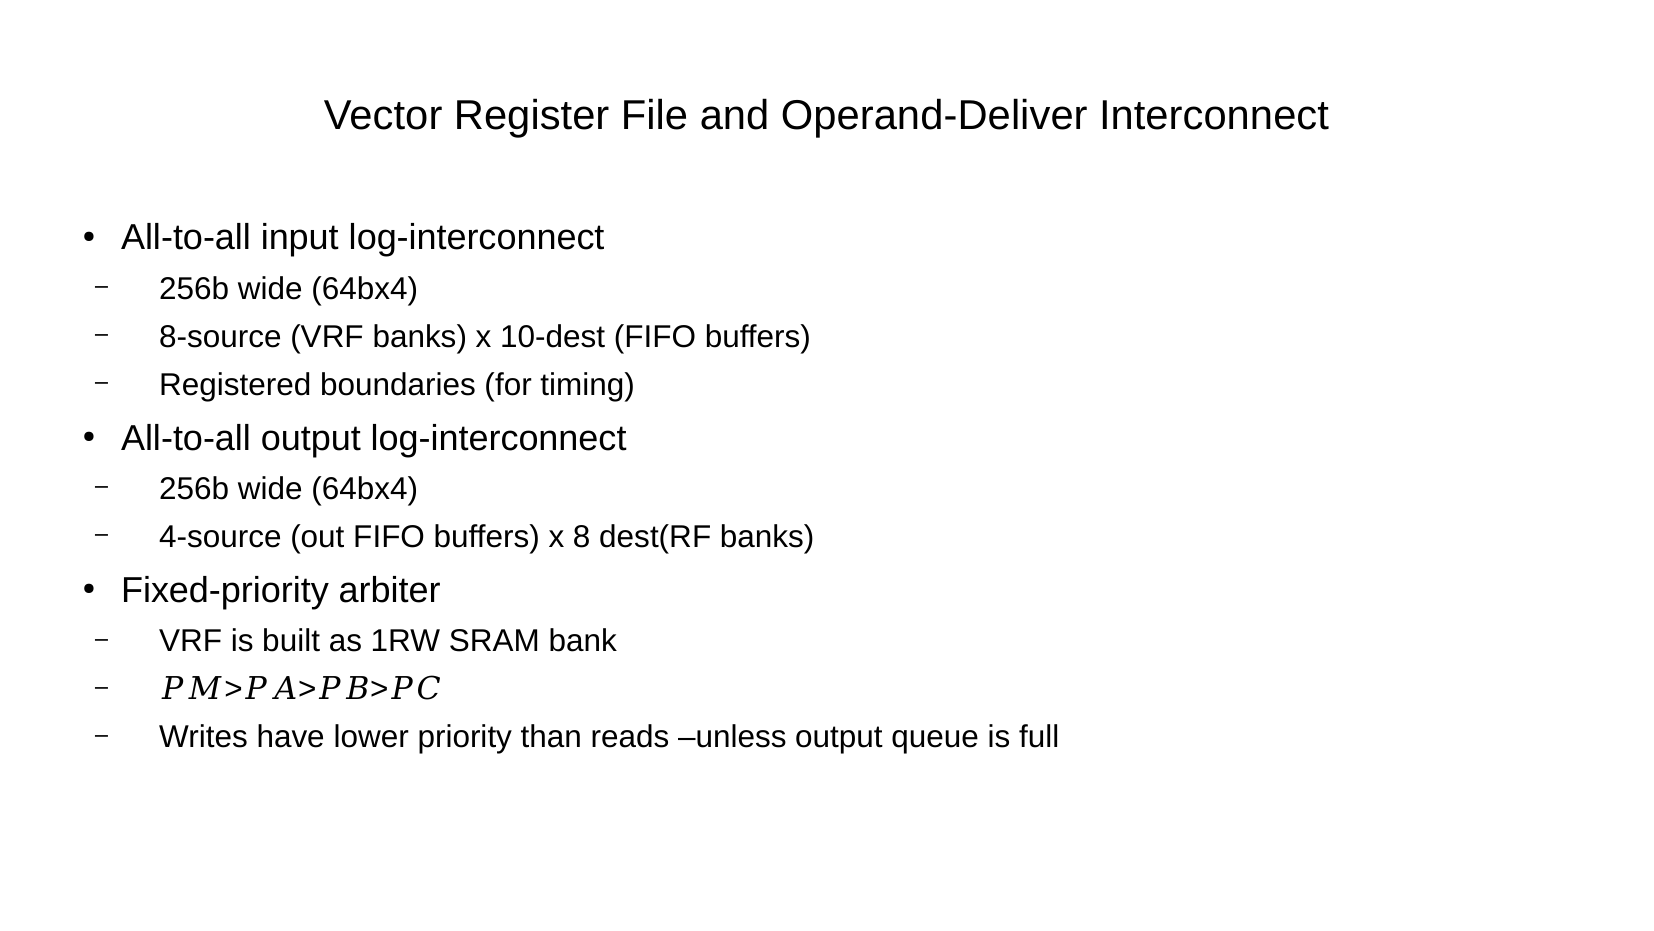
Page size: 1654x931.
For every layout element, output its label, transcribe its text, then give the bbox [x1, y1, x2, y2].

list All-to-all input log-interconnect 256b wide (64bx4) 8-source (VRF banks) x 10-dest (FIFO buffers) Registered boundaries (for timing) All-to-all output log-interconnect 256b wide (64bx4) 4-source (out FIFO buffers) x 8 dest(RF banks) Fixed-priority arbiter VRF is built as 1RW SRAM bank 𝑃𝑀>𝑃𝐴>𝑃𝐵>𝑃𝐶 Writes have lower priority than reads –unless output queue is full [82, 217, 1571, 758]
title Vector Register File and Operand-Deliver Interconnect [82, 37, 1571, 193]
